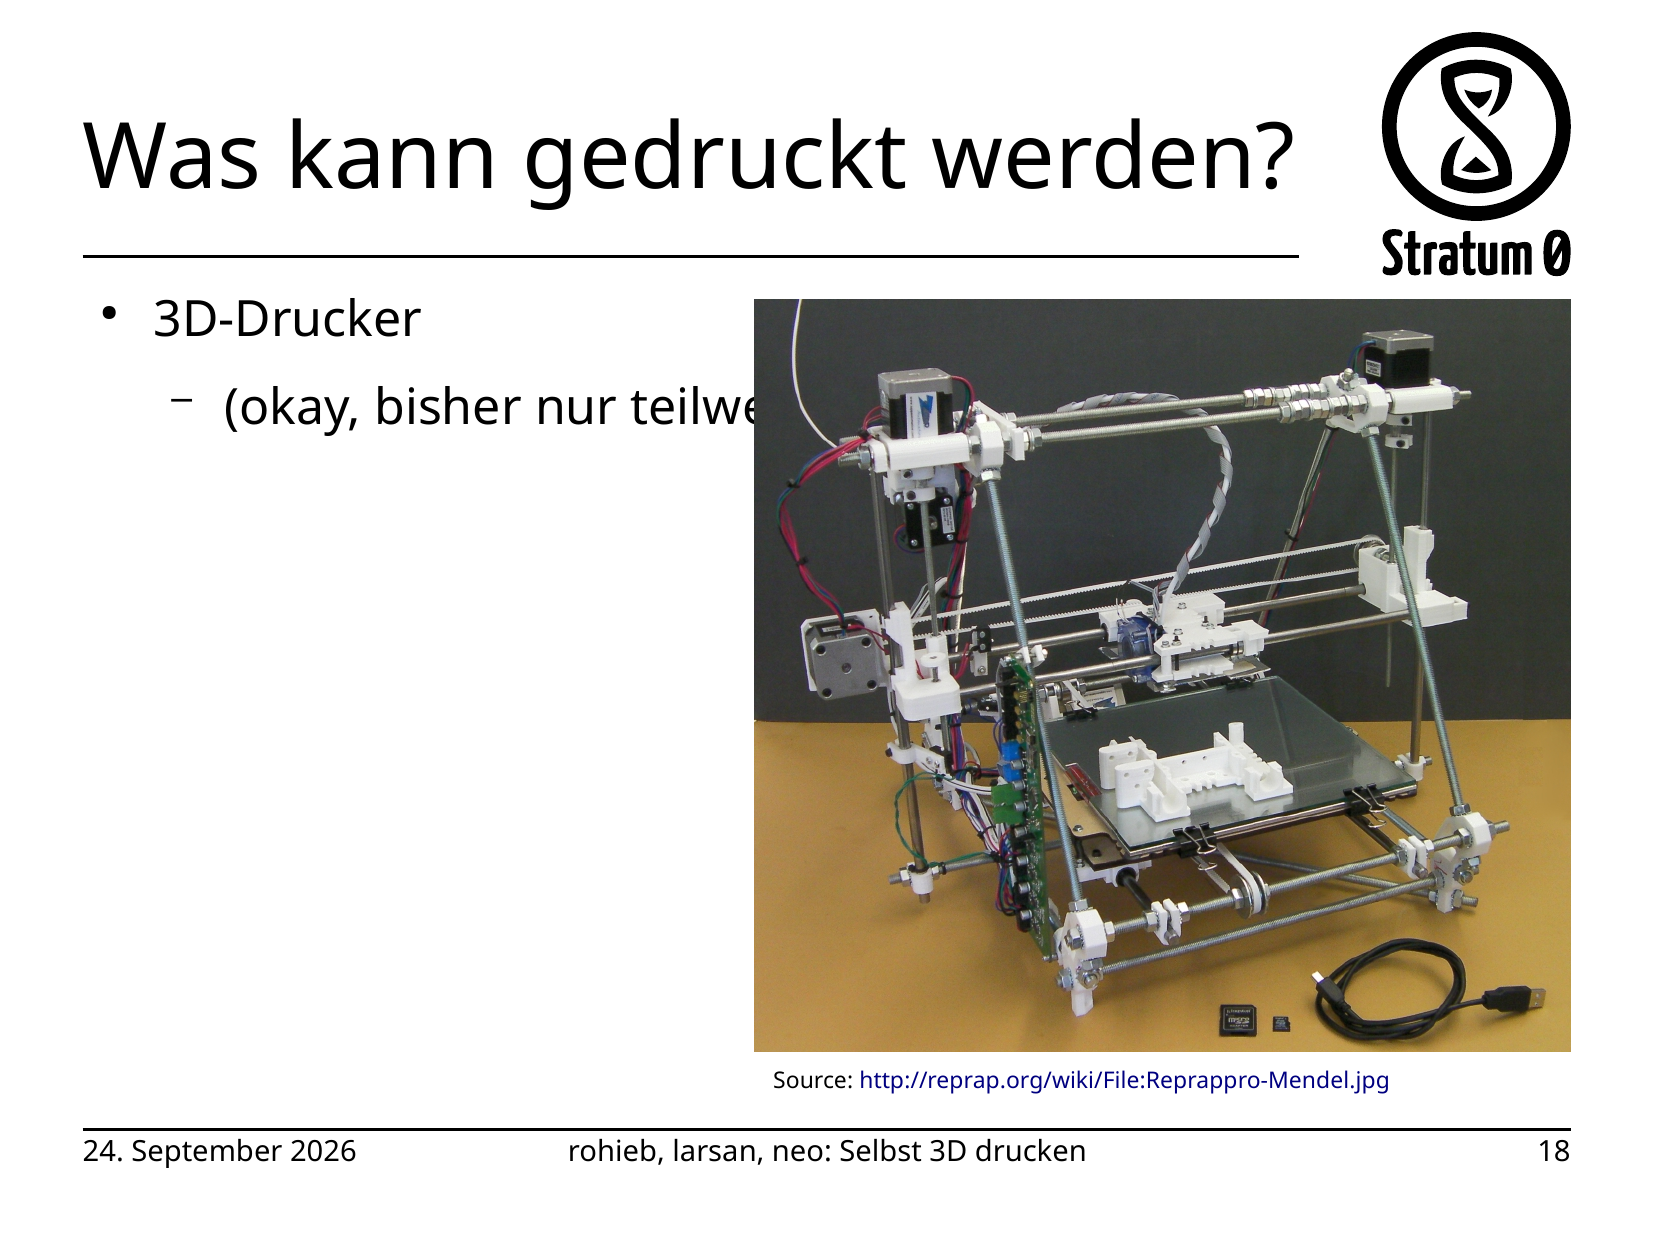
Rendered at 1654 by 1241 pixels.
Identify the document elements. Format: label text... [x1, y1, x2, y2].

list 3D-Drucker (okay, bisher nur teilweise) [82, 290, 1538, 1010]
text_box Source: http://reprap.org/wiki/File:Reprappro-Mendel.jpg [758, 1057, 1205, 1099]
title Was kann gedruckt werden? [82, 49, 1300, 257]
picture [754, 299, 1571, 1052]
